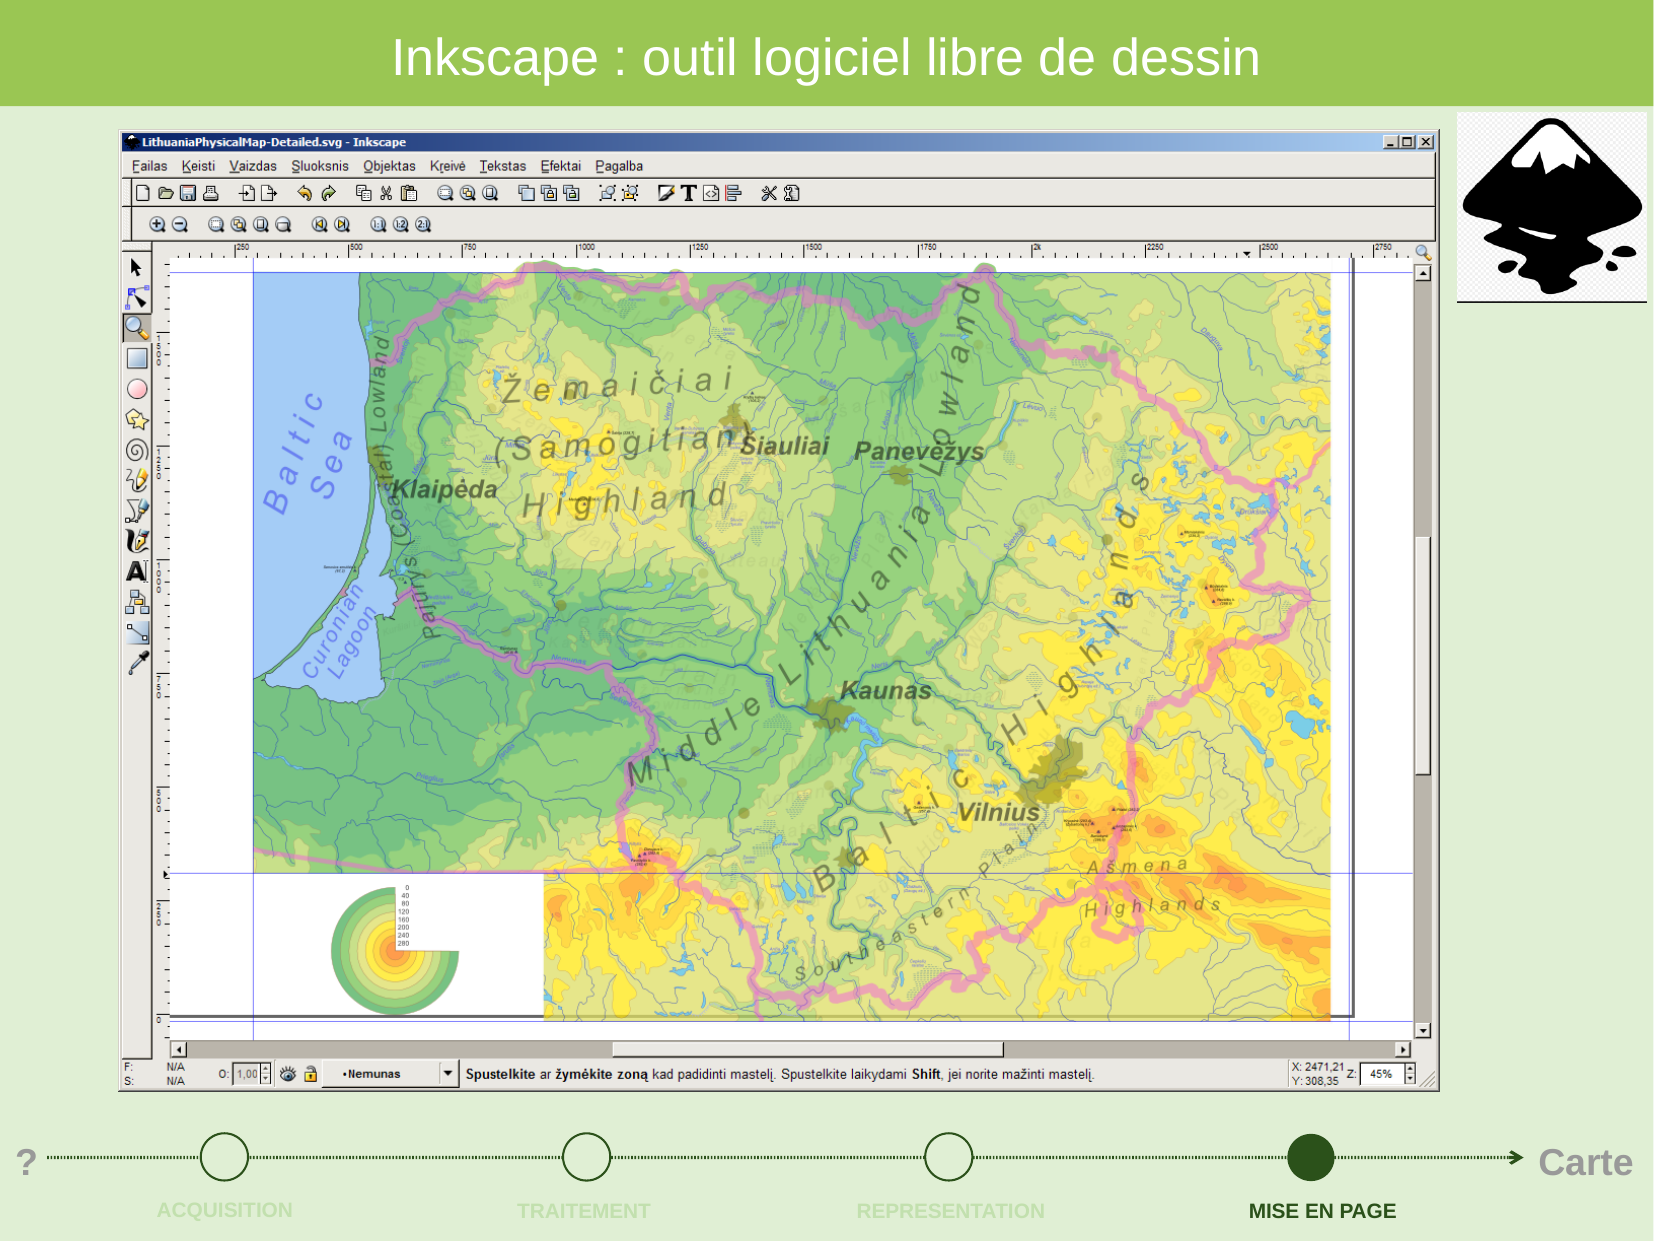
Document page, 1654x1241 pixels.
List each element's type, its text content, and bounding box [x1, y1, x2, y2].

text_box REPRESENTATION [841, 1189, 1060, 1230]
text_box [200, 1133, 249, 1181]
text_box ? [0, 1130, 54, 1190]
text_box Carte [1523, 1130, 1649, 1190]
text_box TRAITEMENT [502, 1189, 666, 1230]
picture [118, 129, 1440, 1092]
text_box [563, 1133, 611, 1181]
title Inkscape : outil logiciel libre de dessin [82, 0, 1571, 158]
picture [1457, 112, 1647, 303]
text_box [925, 1095, 1344, 1200]
text_box MISE EN PAGE [1234, 1190, 1412, 1231]
text_box ACQUISITION [141, 1189, 308, 1230]
